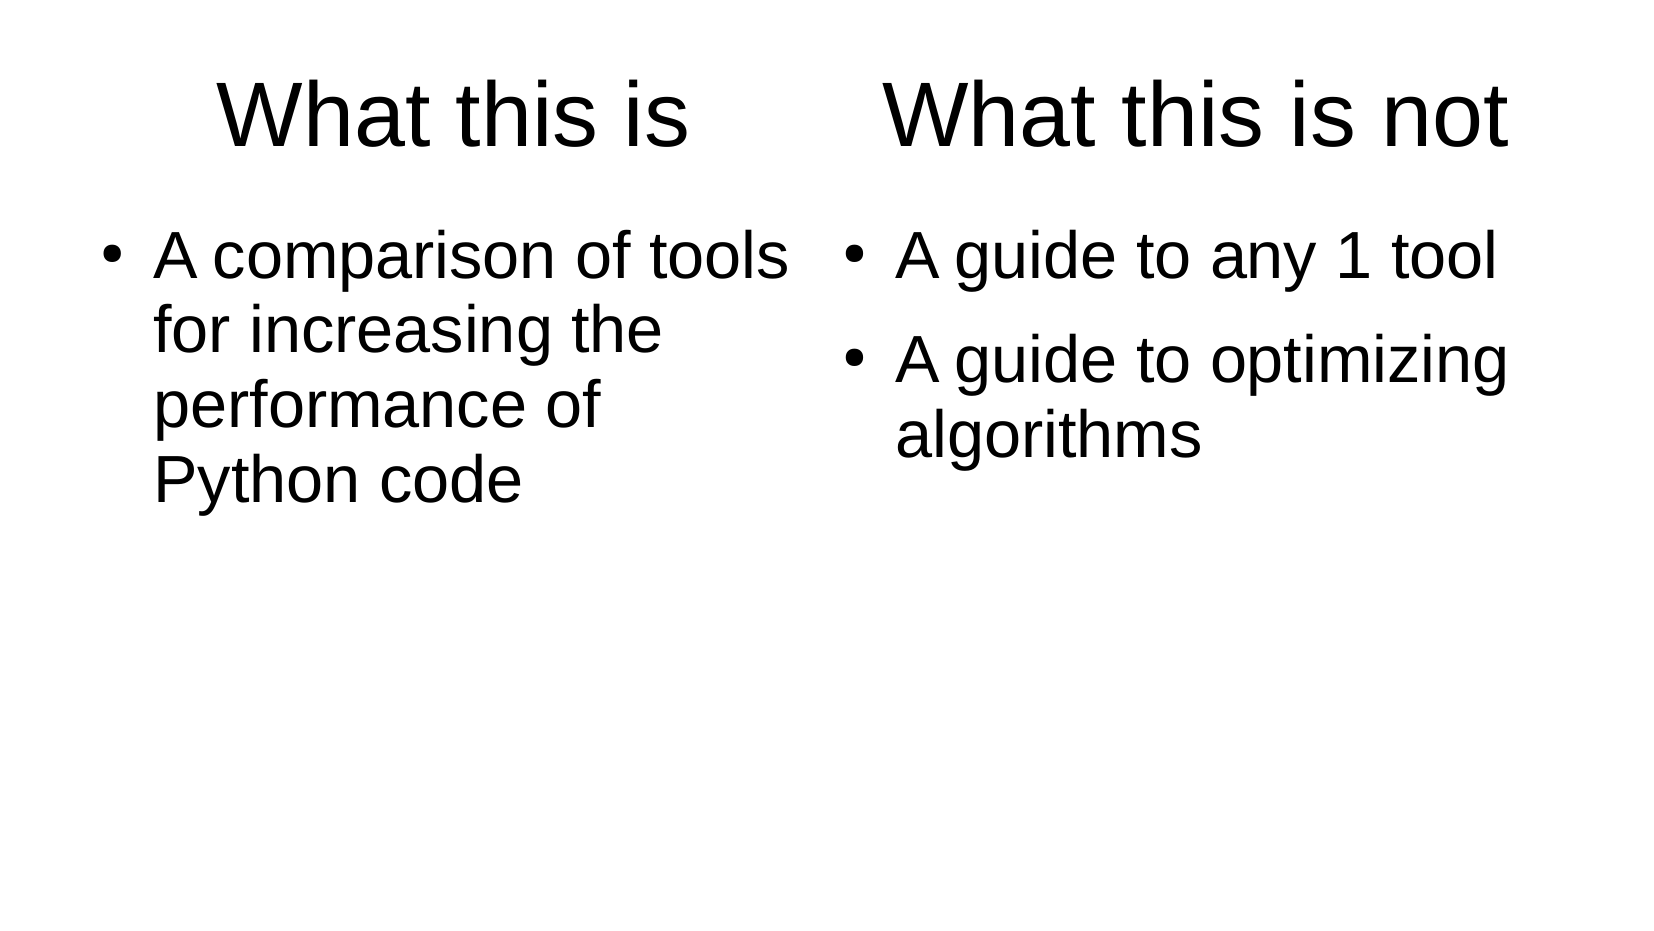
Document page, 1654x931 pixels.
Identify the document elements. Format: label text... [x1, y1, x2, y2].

title What this is [82, 37, 825, 193]
title What this is not [825, 37, 1568, 193]
list A comparison of tools for increasing the performance of Python code [82, 217, 825, 758]
list A guide to any 1 tool A guide to optimizing algorithms [825, 217, 1568, 758]
